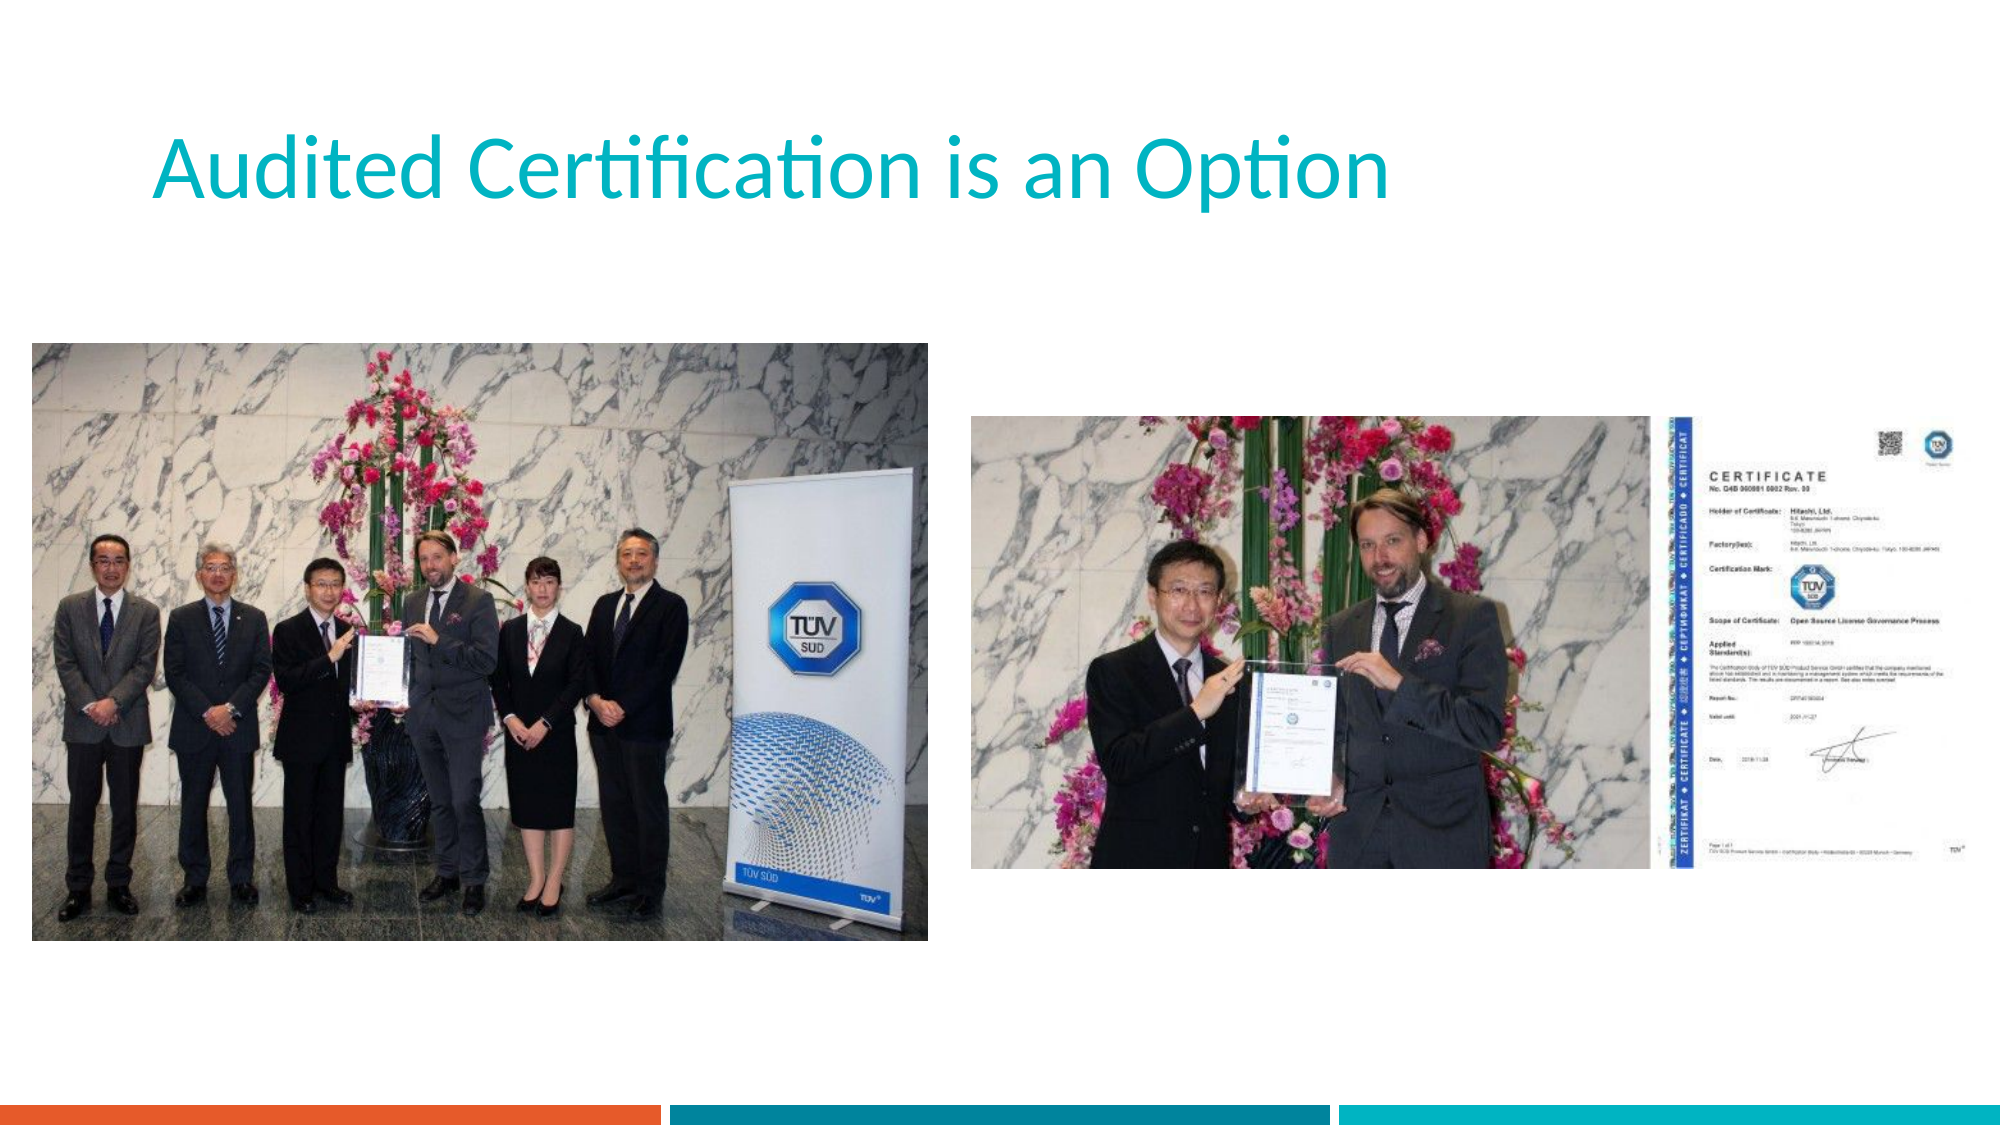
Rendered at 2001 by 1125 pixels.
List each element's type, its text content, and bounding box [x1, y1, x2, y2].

picture [32, 343, 928, 941]
title Audited Certification is an Option [137, 59, 1863, 278]
picture [971, 416, 1971, 869]
